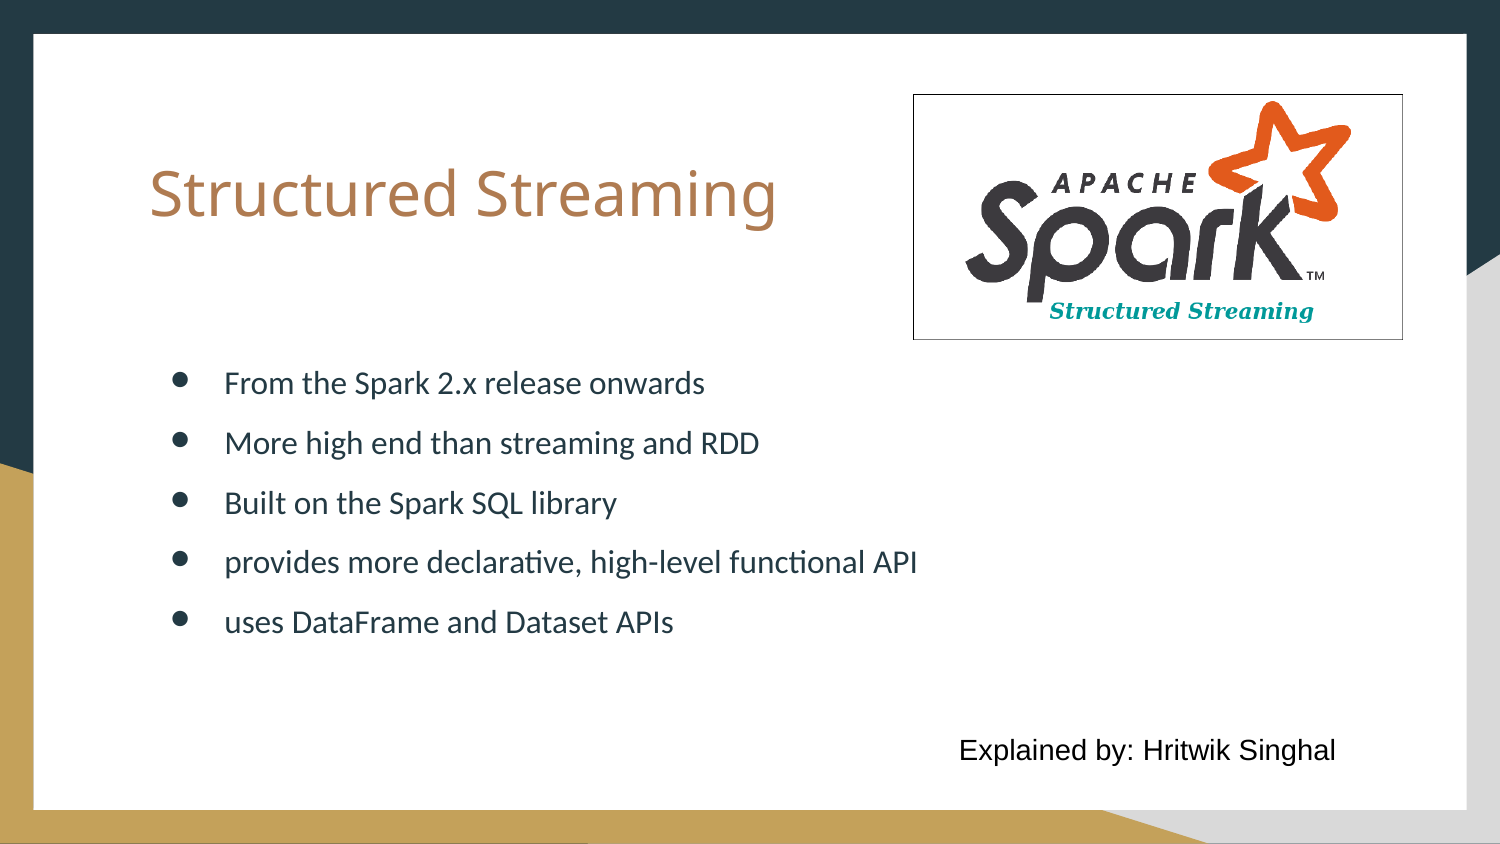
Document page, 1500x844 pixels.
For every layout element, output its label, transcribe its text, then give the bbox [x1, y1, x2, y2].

title Structured Streaming [134, 138, 913, 296]
text_box Explained by: Hritwik Singhal [943, 716, 1436, 782]
list From the Spark 2.x release onwards More high end than streaming and RDD Built on the Spark SQL library provides more declarative, high-level functional API uses DataFrame and Dataset APIs [134, 326, 1366, 729]
picture [913, 94, 1403, 340]
